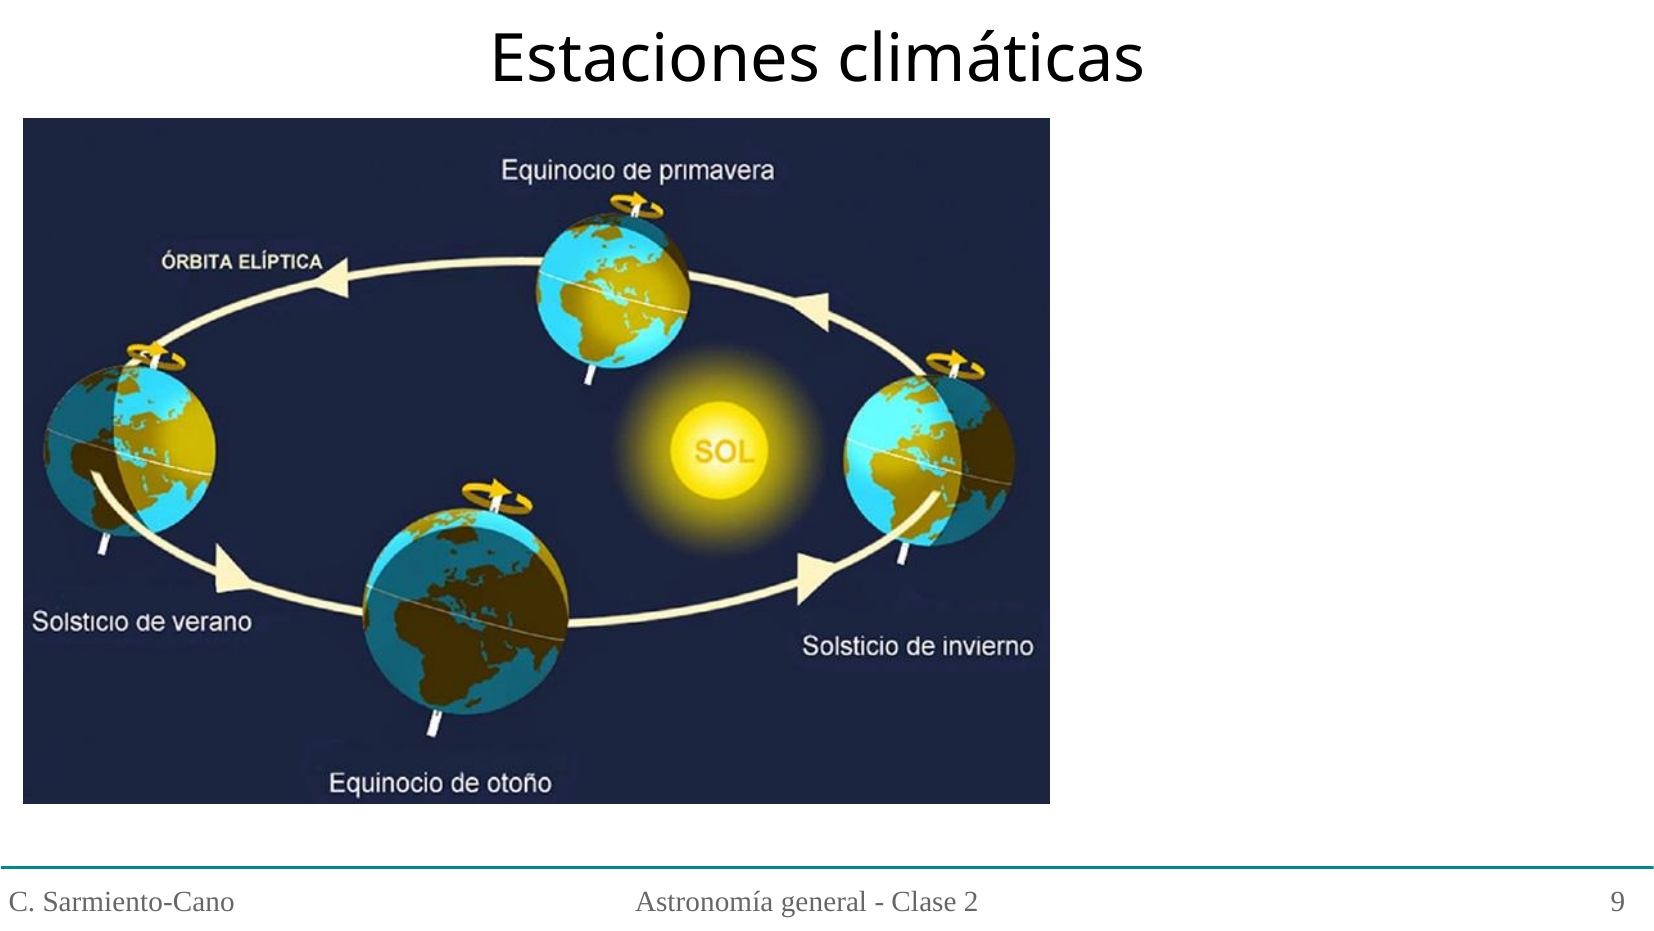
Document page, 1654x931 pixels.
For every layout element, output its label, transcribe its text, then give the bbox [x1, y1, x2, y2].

title Estaciones climáticas [82, 0, 1571, 134]
picture [23, 118, 1050, 804]
